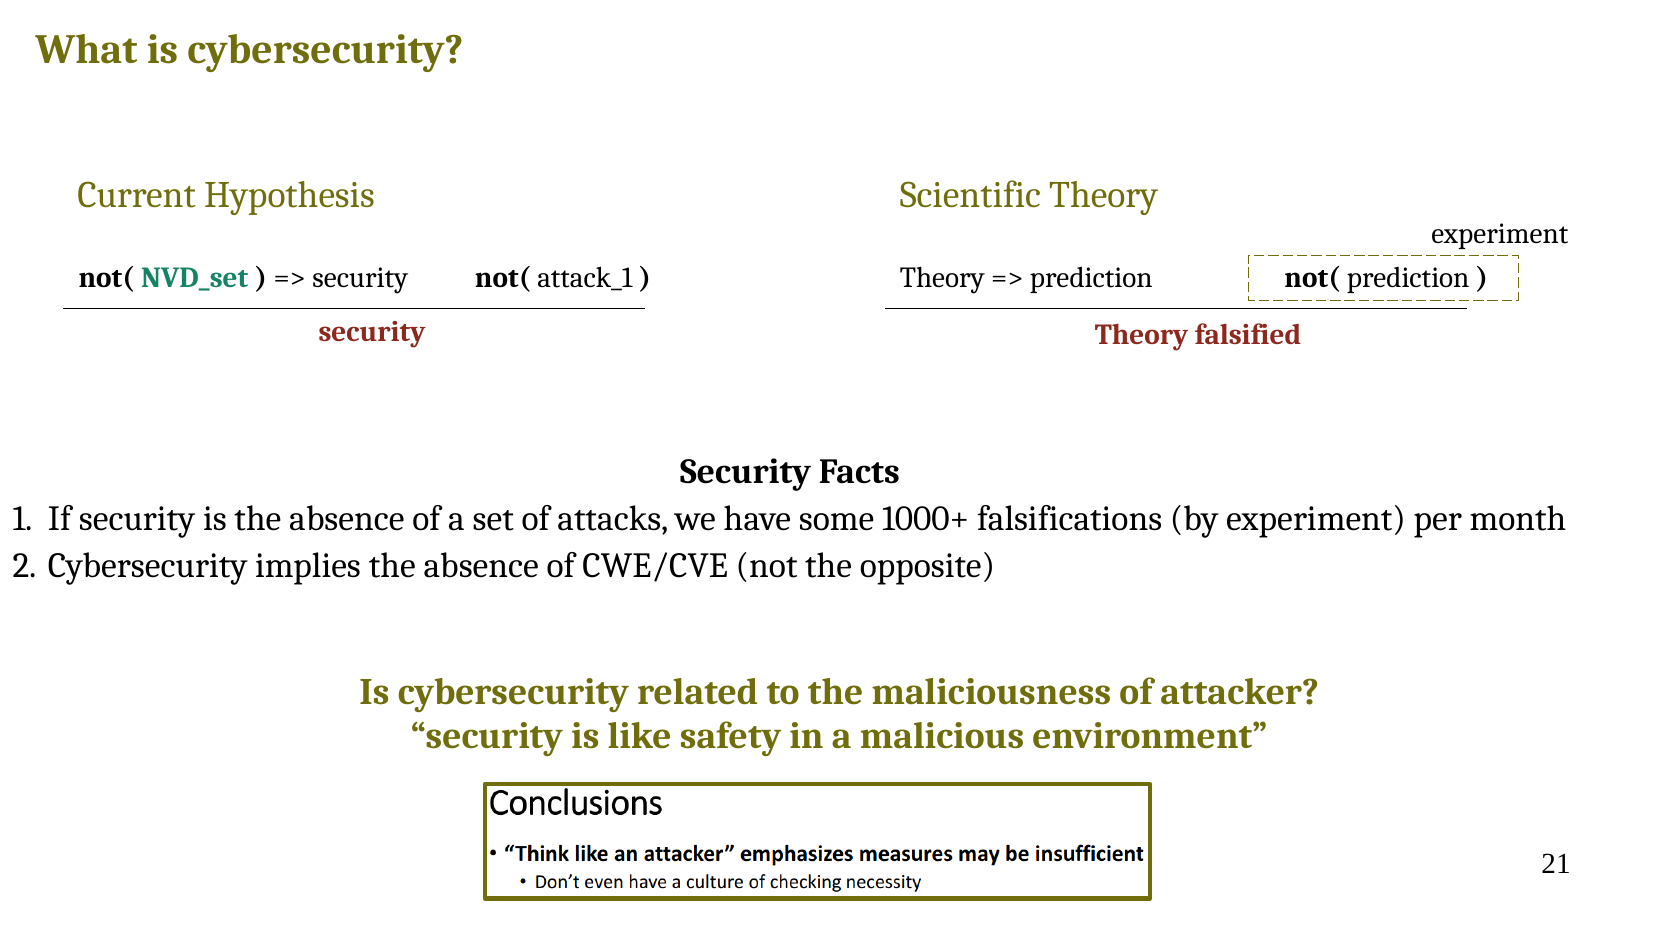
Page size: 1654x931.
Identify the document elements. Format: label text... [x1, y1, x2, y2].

text_box Current Hypothesis [62, 166, 406, 226]
text_box not( attack_1 ) [460, 253, 690, 338]
text_box Is cybersecurity related to the maliciousness of attacker? “security is like safety in a malicious environment” [315, 663, 1365, 767]
text_box Scientific Theory [885, 166, 1185, 226]
text_box security [303, 308, 467, 358]
text_box What is cybersecurity? [20, 18, 496, 83]
text_box not( NVD_set ) => security [63, 253, 435, 338]
picture [487, 786, 1148, 896]
text_box not( prediction ) [1269, 253, 1519, 309]
text_box Theory => prediction [885, 253, 1186, 303]
text_box Theory falsified [1080, 310, 1336, 361]
text_box experiment [1416, 210, 1591, 260]
text_box Security Facts If security is the absence of a set of attacks, we have some 1000+ falsifications (by experiment) per month Cybersecurity implies the absence of CWE/CVE (not the opposite) [0, 444, 1654, 639]
